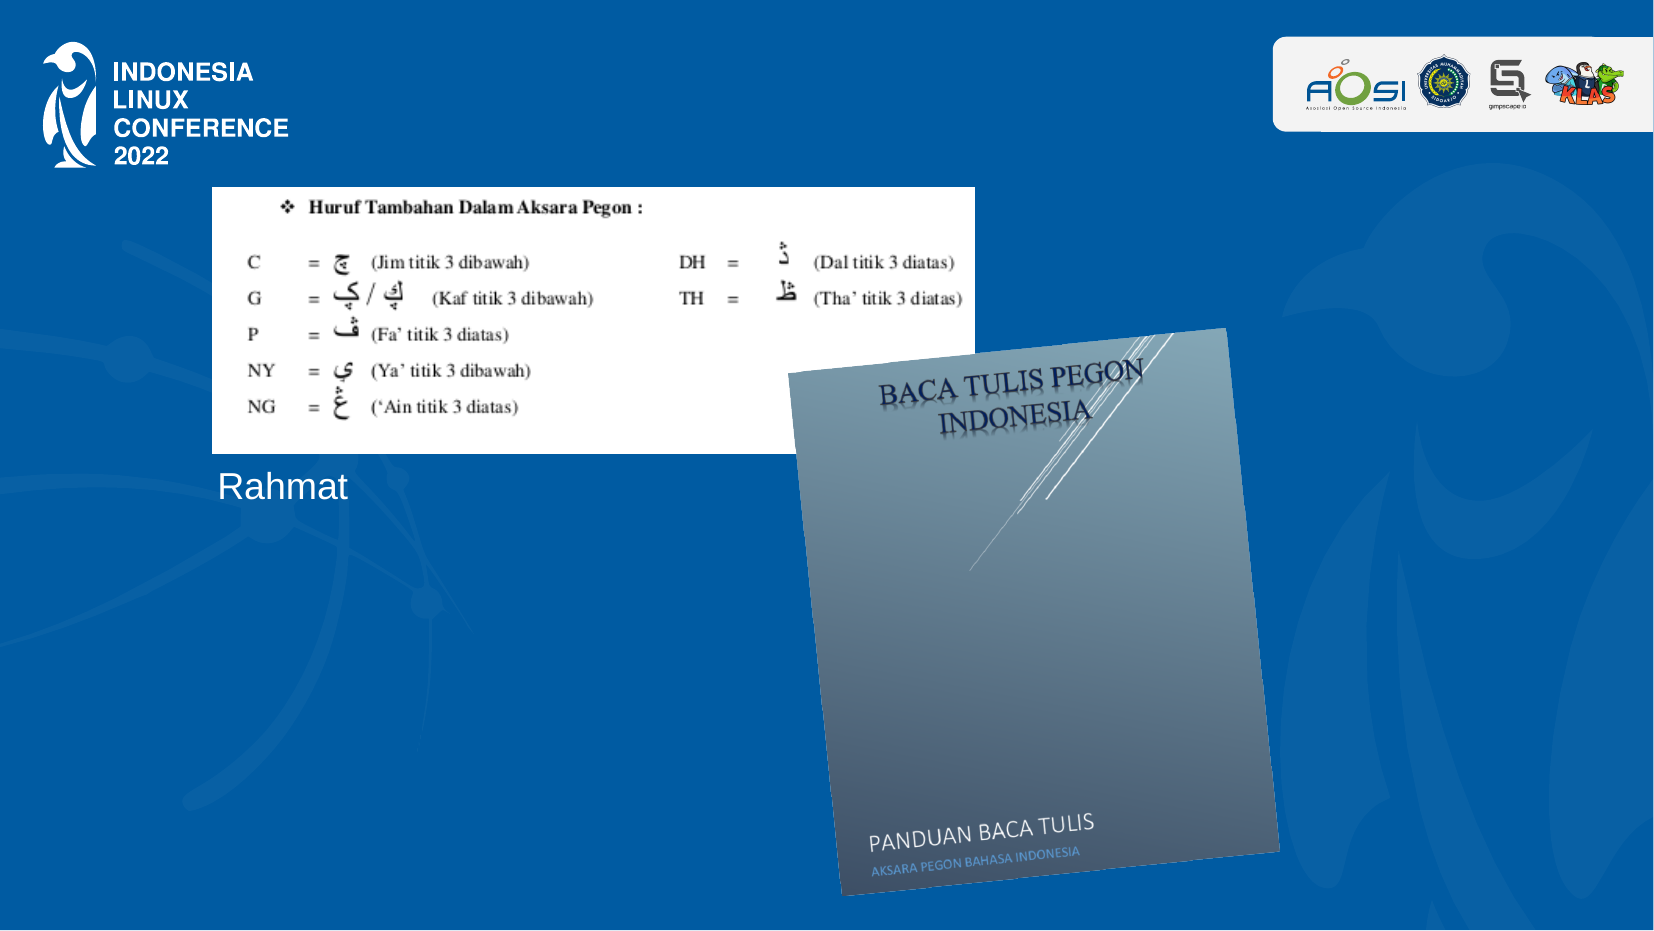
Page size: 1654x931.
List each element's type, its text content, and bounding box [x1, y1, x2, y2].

picture [212, 187, 1280, 896]
text_box Rahmat [202, 457, 364, 515]
picture [1545, 62, 1624, 105]
picture [1417, 54, 1471, 108]
